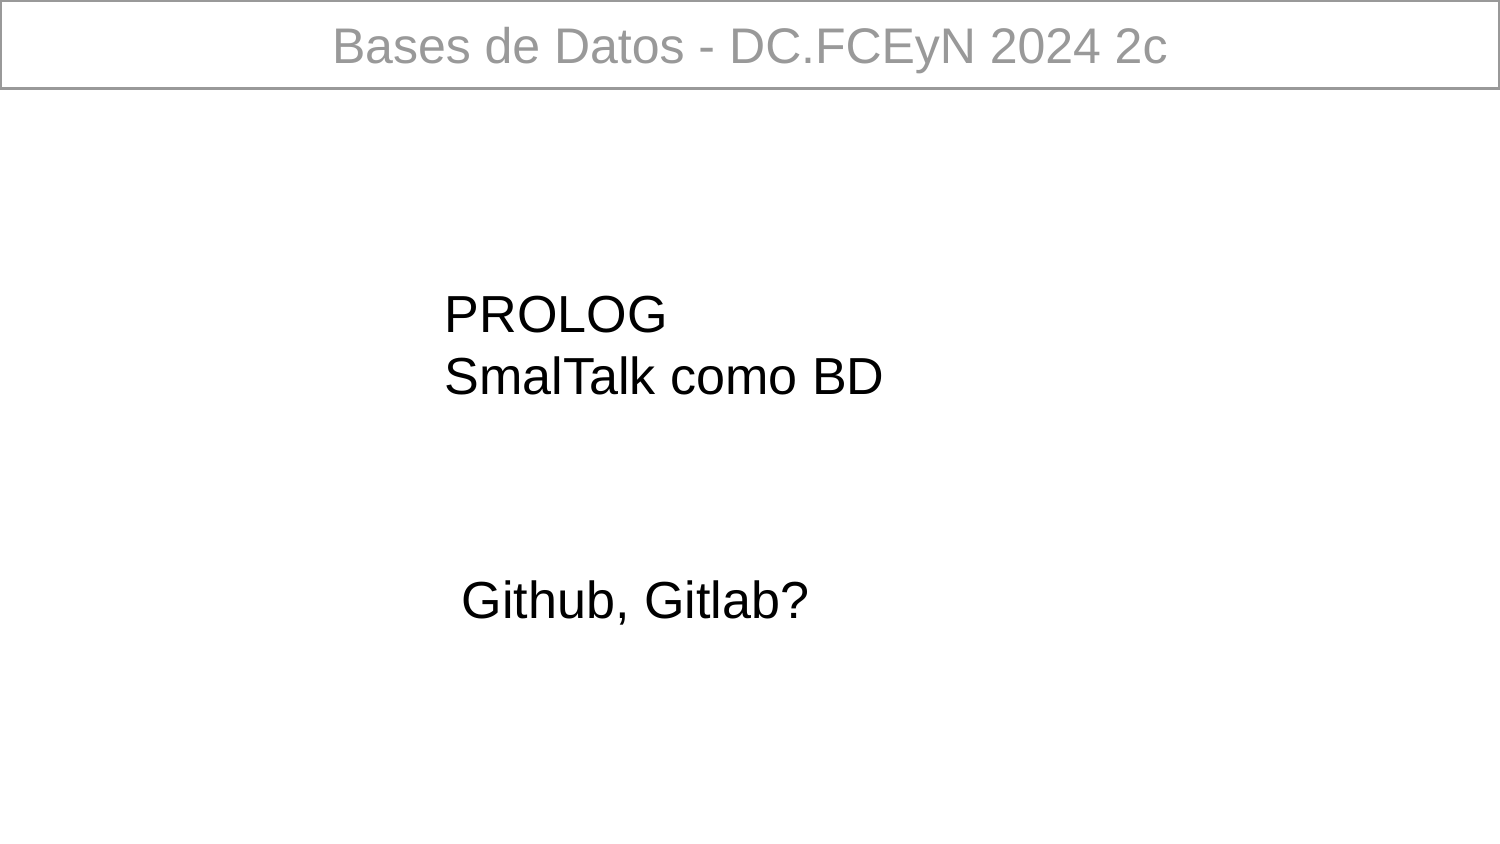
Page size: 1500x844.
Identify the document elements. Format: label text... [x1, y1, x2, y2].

text_box PROLOG SmalTalk como BD [430, 265, 1109, 421]
title Bases de Datos - DC.FCEyN 2024 2c [0, 0, 1500, 89]
text_box Github, Gitlab? [446, 551, 1126, 645]
